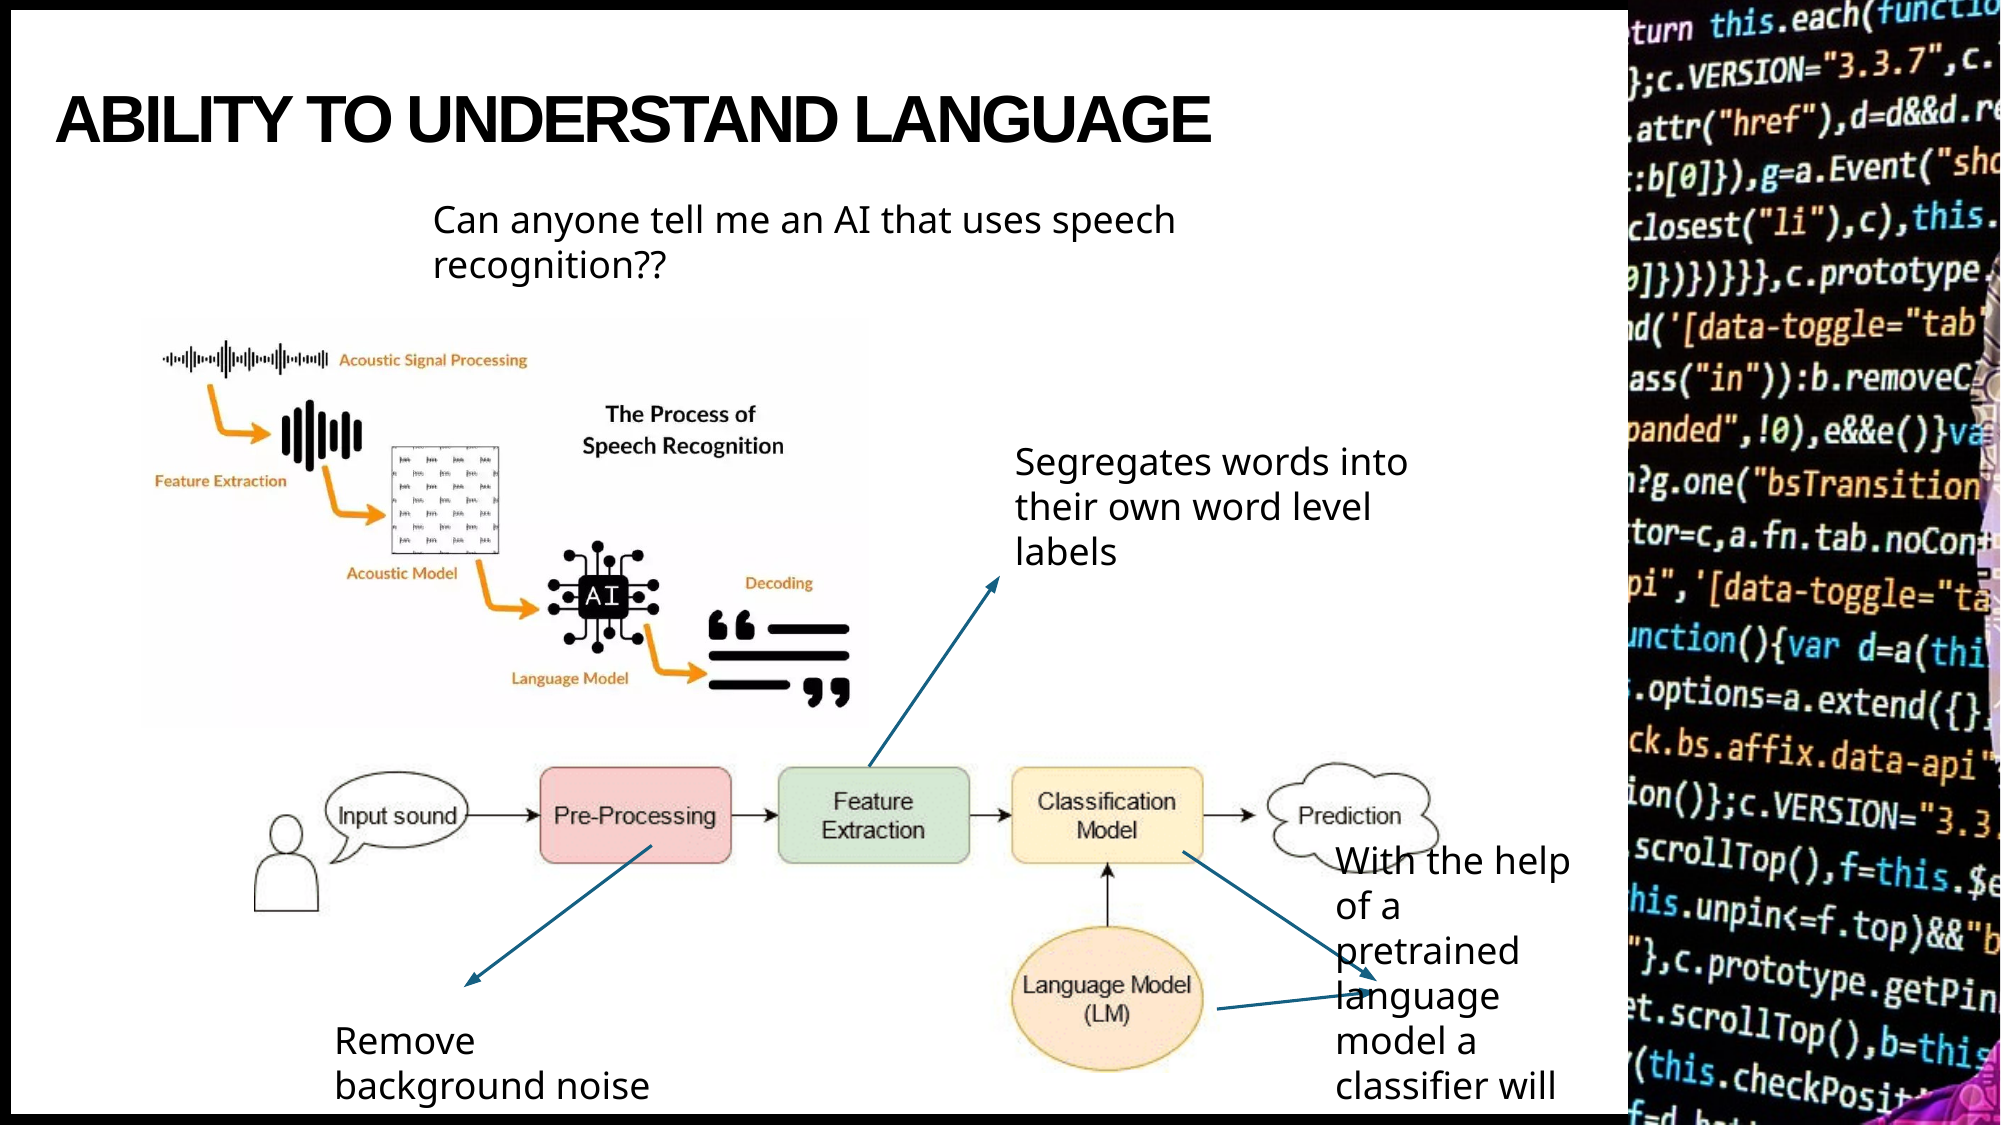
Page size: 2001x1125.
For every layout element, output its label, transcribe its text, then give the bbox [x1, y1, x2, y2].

text_box Ability to Understand Language [54, 76, 1628, 165]
text_box Can anyone tell me an AI that uses speech recognition?? [417, 188, 1266, 295]
text_box Segregates words into their own word level labels [999, 430, 1484, 537]
picture [254, 751, 1447, 1073]
text_box With the help of a pretrained language model a classifier will say what word each label is [1320, 829, 1610, 1118]
text_box Remove background noise [319, 1009, 691, 1116]
picture [141, 318, 869, 728]
picture [1628, 0, 2000, 1125]
